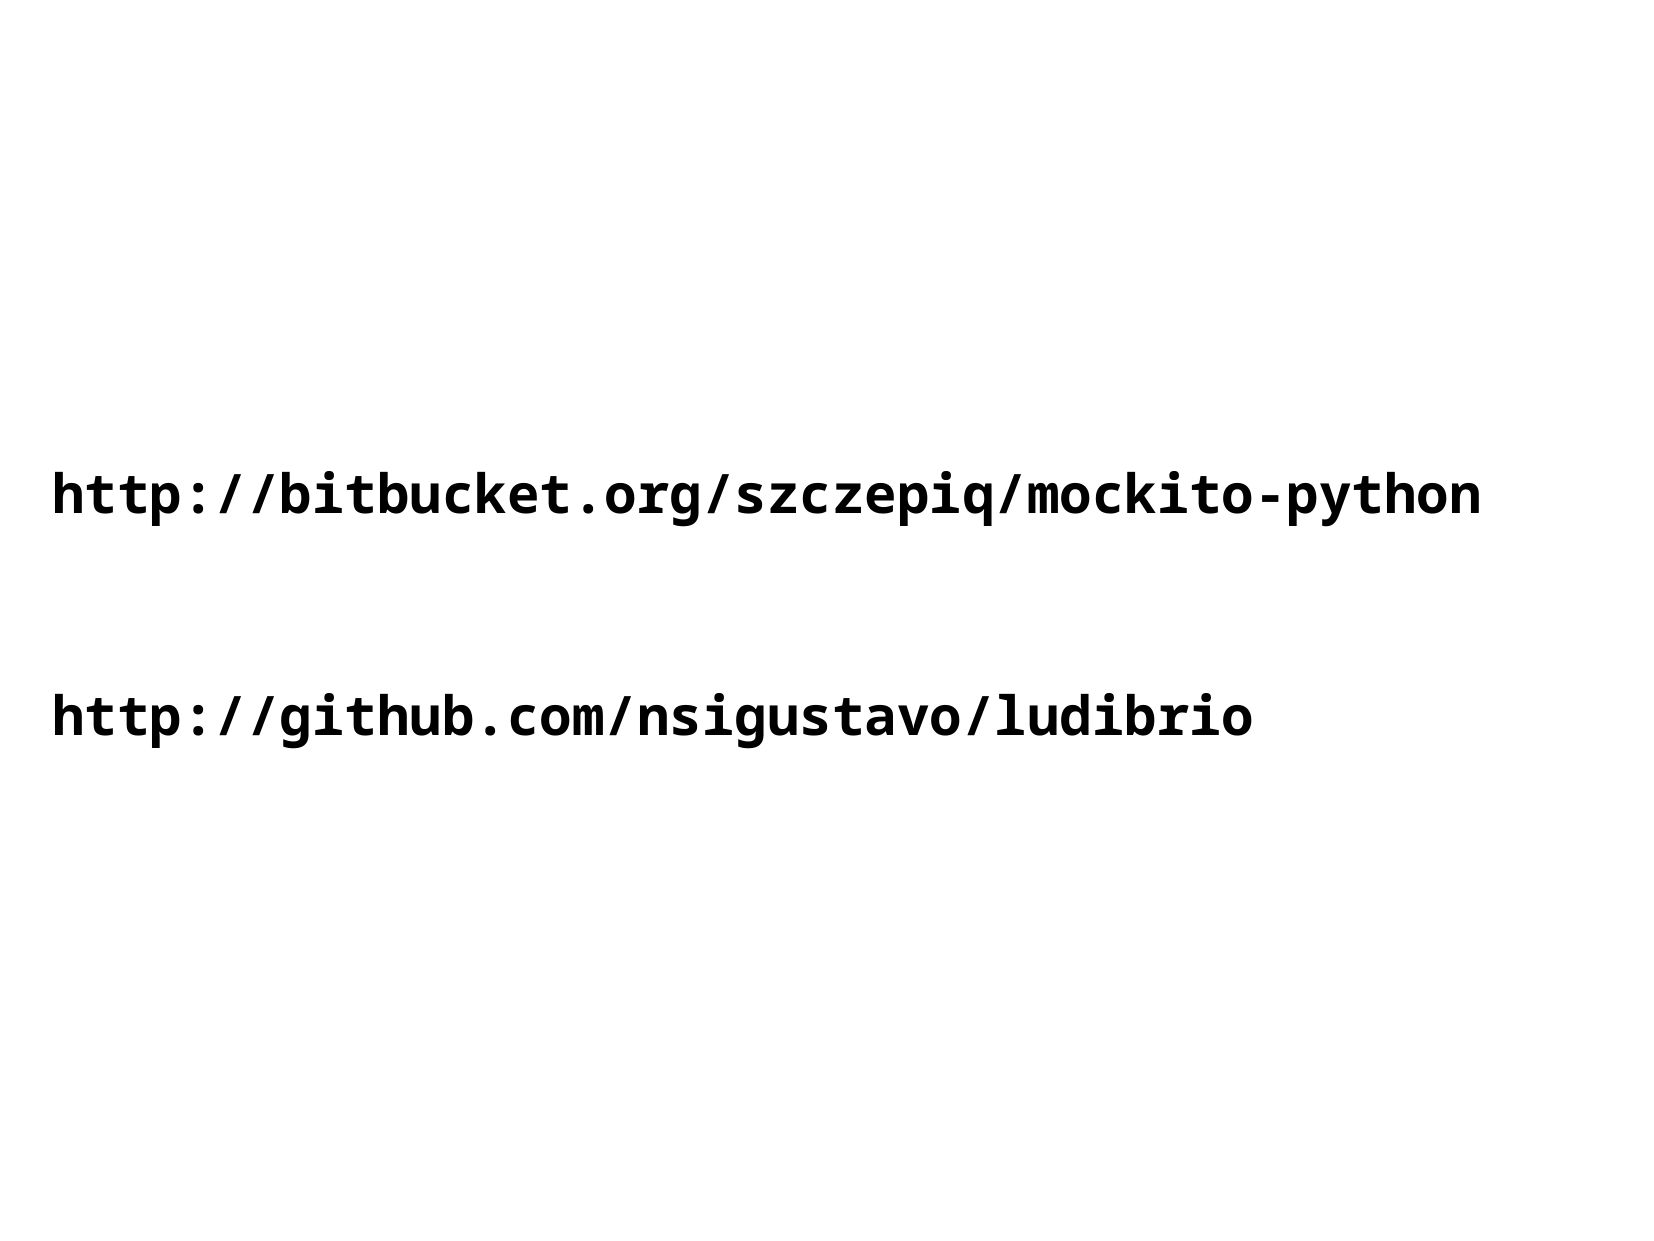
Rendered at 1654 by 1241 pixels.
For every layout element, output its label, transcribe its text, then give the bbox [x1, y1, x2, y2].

text_box http://bitbucket.org/szczepiq/mockito-python http://github.com/nsigustavo/ludibrio [37, 448, 1653, 722]
